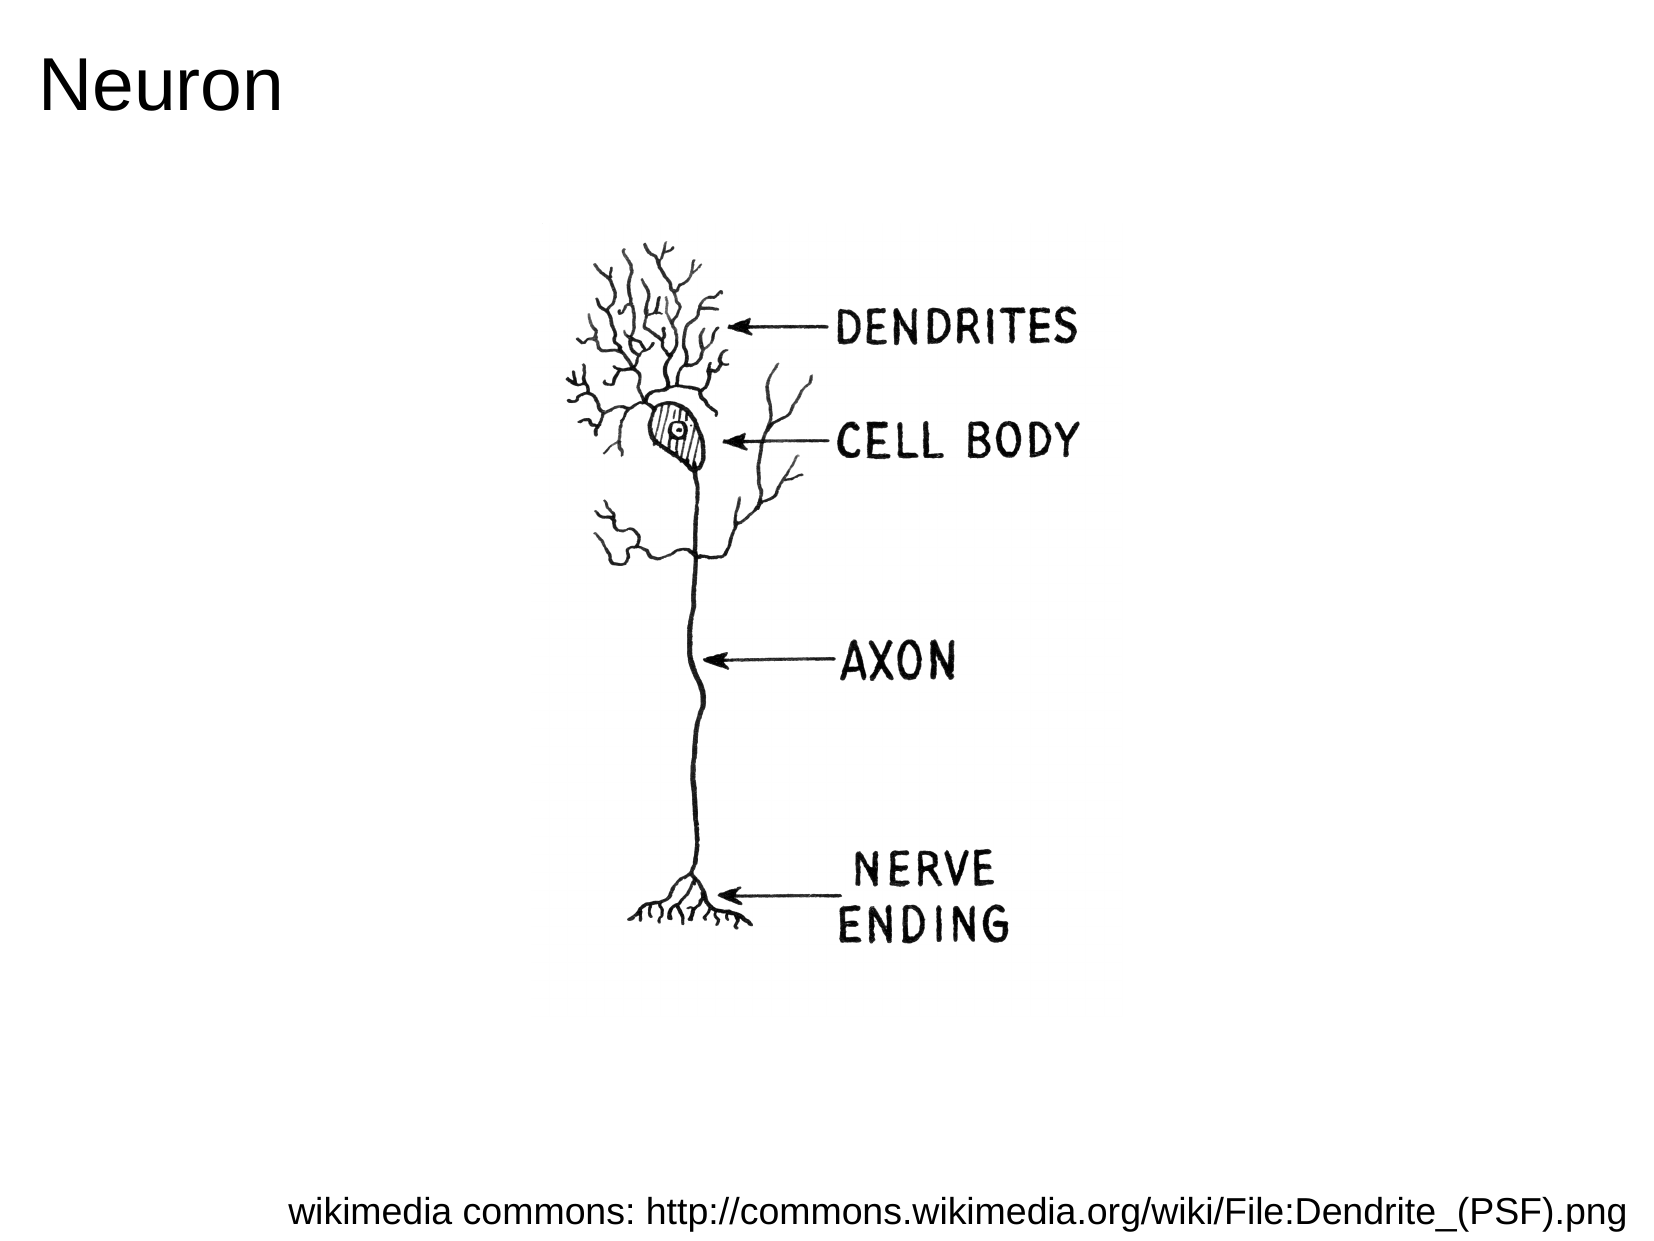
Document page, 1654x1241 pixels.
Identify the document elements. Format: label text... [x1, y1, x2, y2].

picture [531, 223, 1123, 1017]
text_box Neuron [23, 35, 300, 135]
text_box wikimedia commons: http://commons.wikimedia.org/wiki/File:Dendrite_(PSF).png [273, 1183, 1654, 1241]
